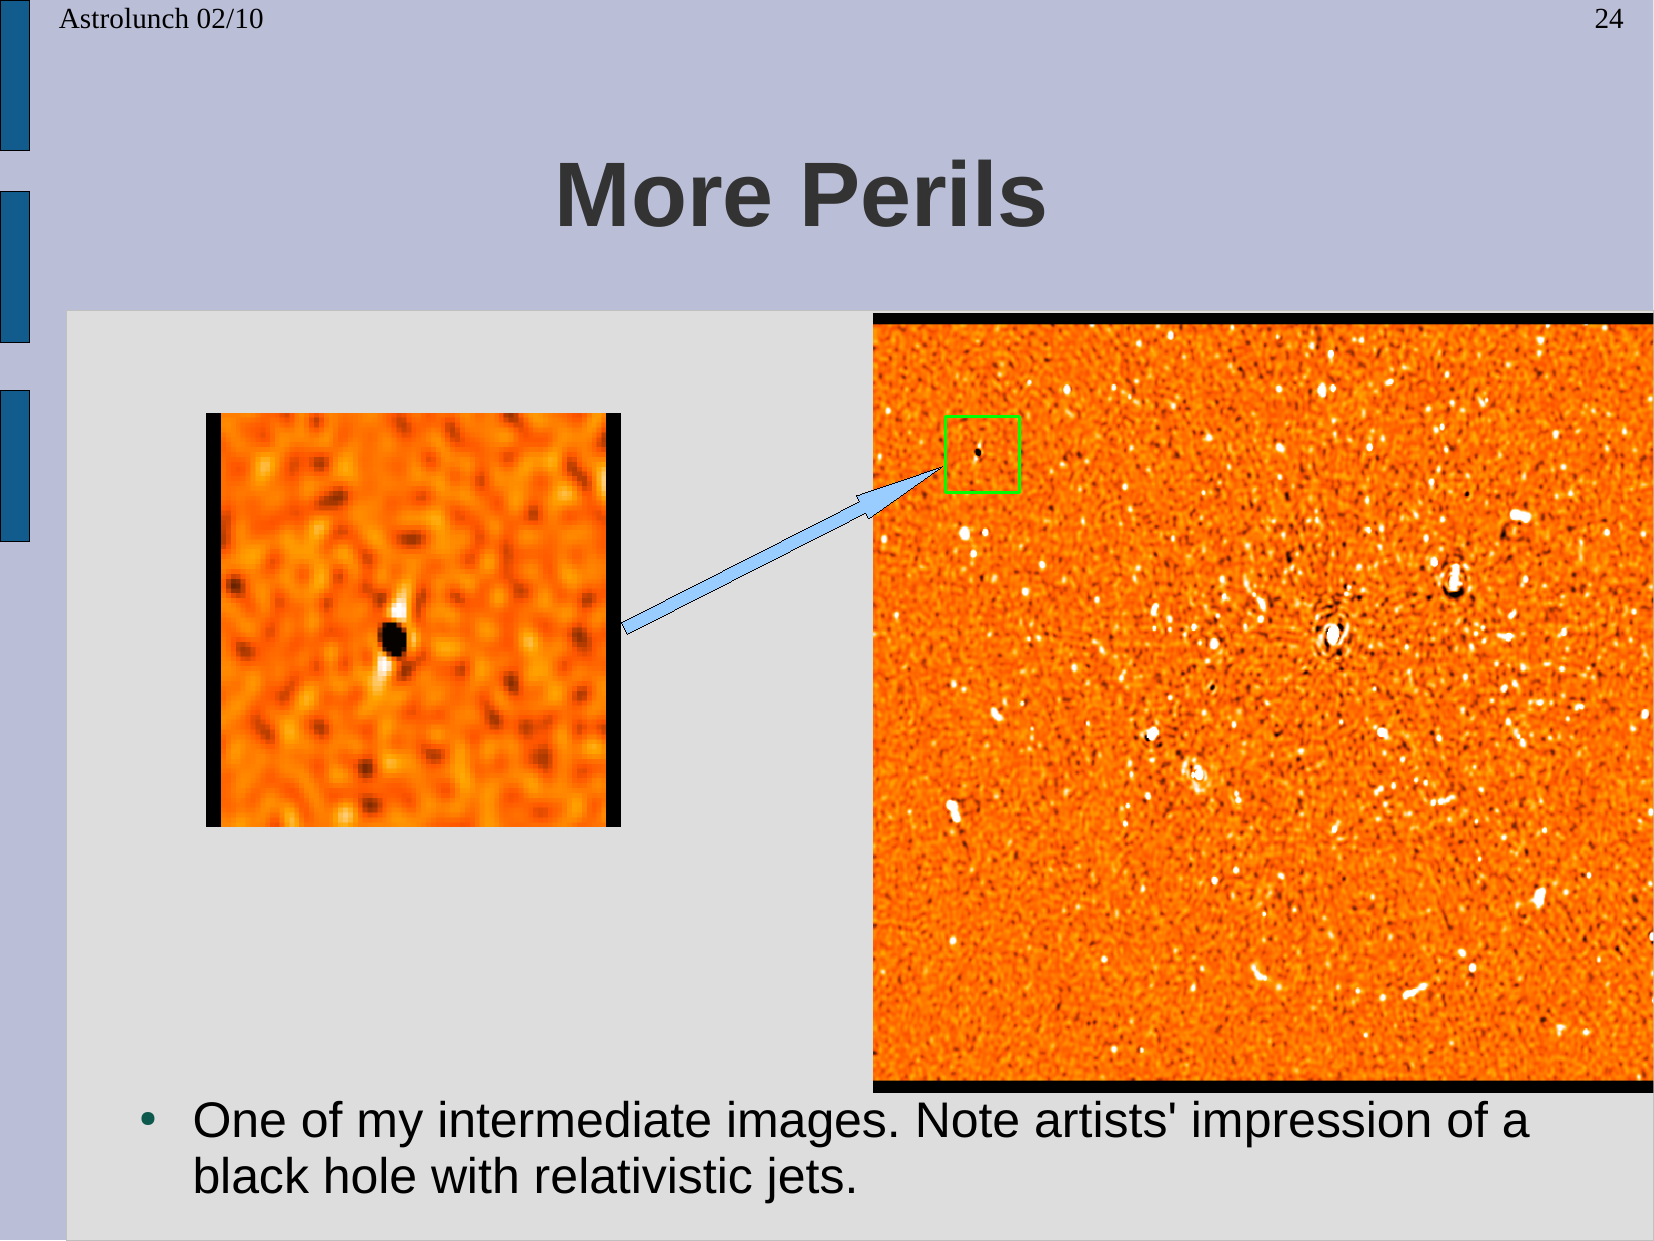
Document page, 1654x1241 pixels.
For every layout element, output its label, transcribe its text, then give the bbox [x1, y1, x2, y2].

picture [873, 313, 1654, 1093]
title More Perils [121, 98, 1534, 291]
list One of my intermediate images. Note artists' impression of a black hole with relativistic jets. [121, 1092, 1534, 1241]
picture [206, 413, 621, 827]
text_box [621, 466, 943, 635]
